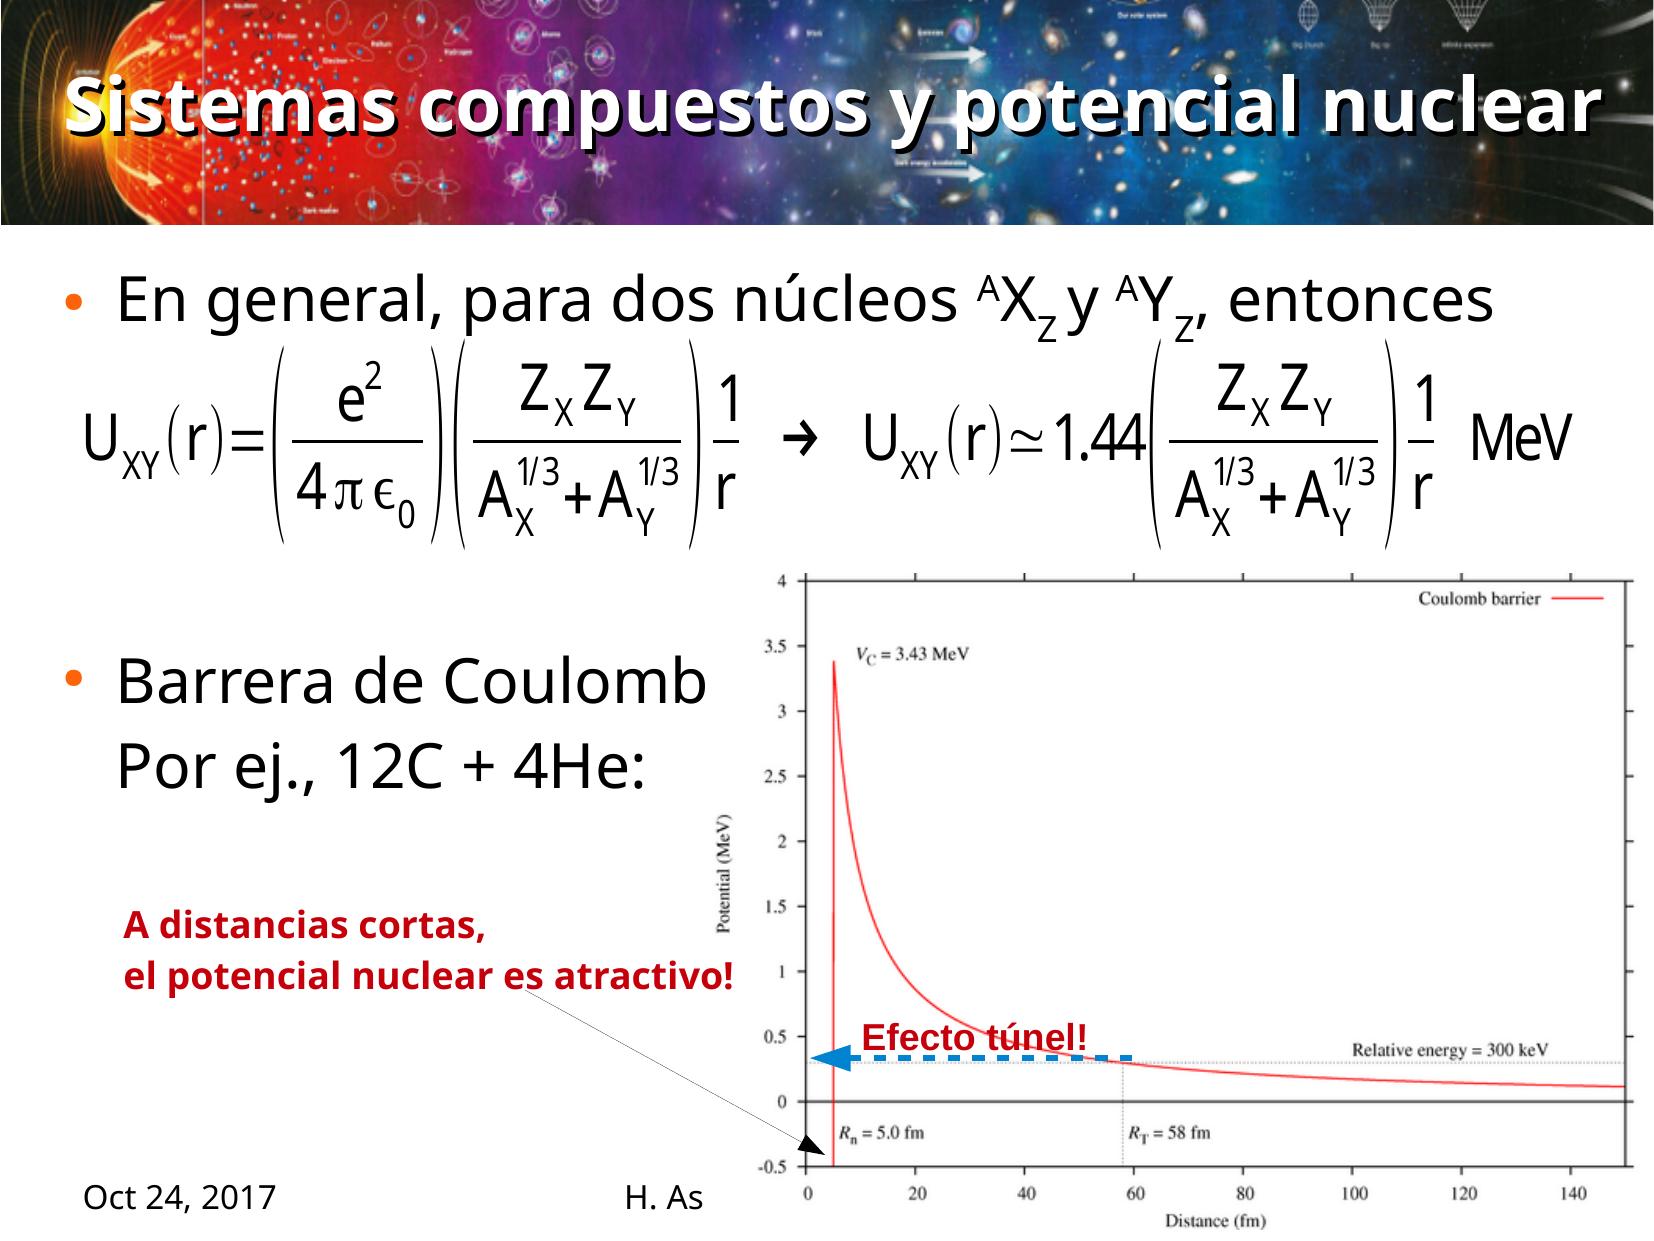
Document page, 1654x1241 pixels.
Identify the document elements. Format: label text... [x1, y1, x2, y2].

picture [707, 973, 716, 985]
list En general, para dos núcleos AXZ y AYZ, entonces Barrera de Coulomb. Por ej., 12C + 4He: [45, 255, 1606, 1156]
chart [75, 336, 1580, 556]
text_box A distancias cortas, el potencial nuclear es atractivo! [108, 891, 655, 998]
picture [1, 0, 1654, 225]
title Sistemas compuestos y potencial nuclear [45, 15, 1606, 191]
picture [705, 573, 1643, 1231]
